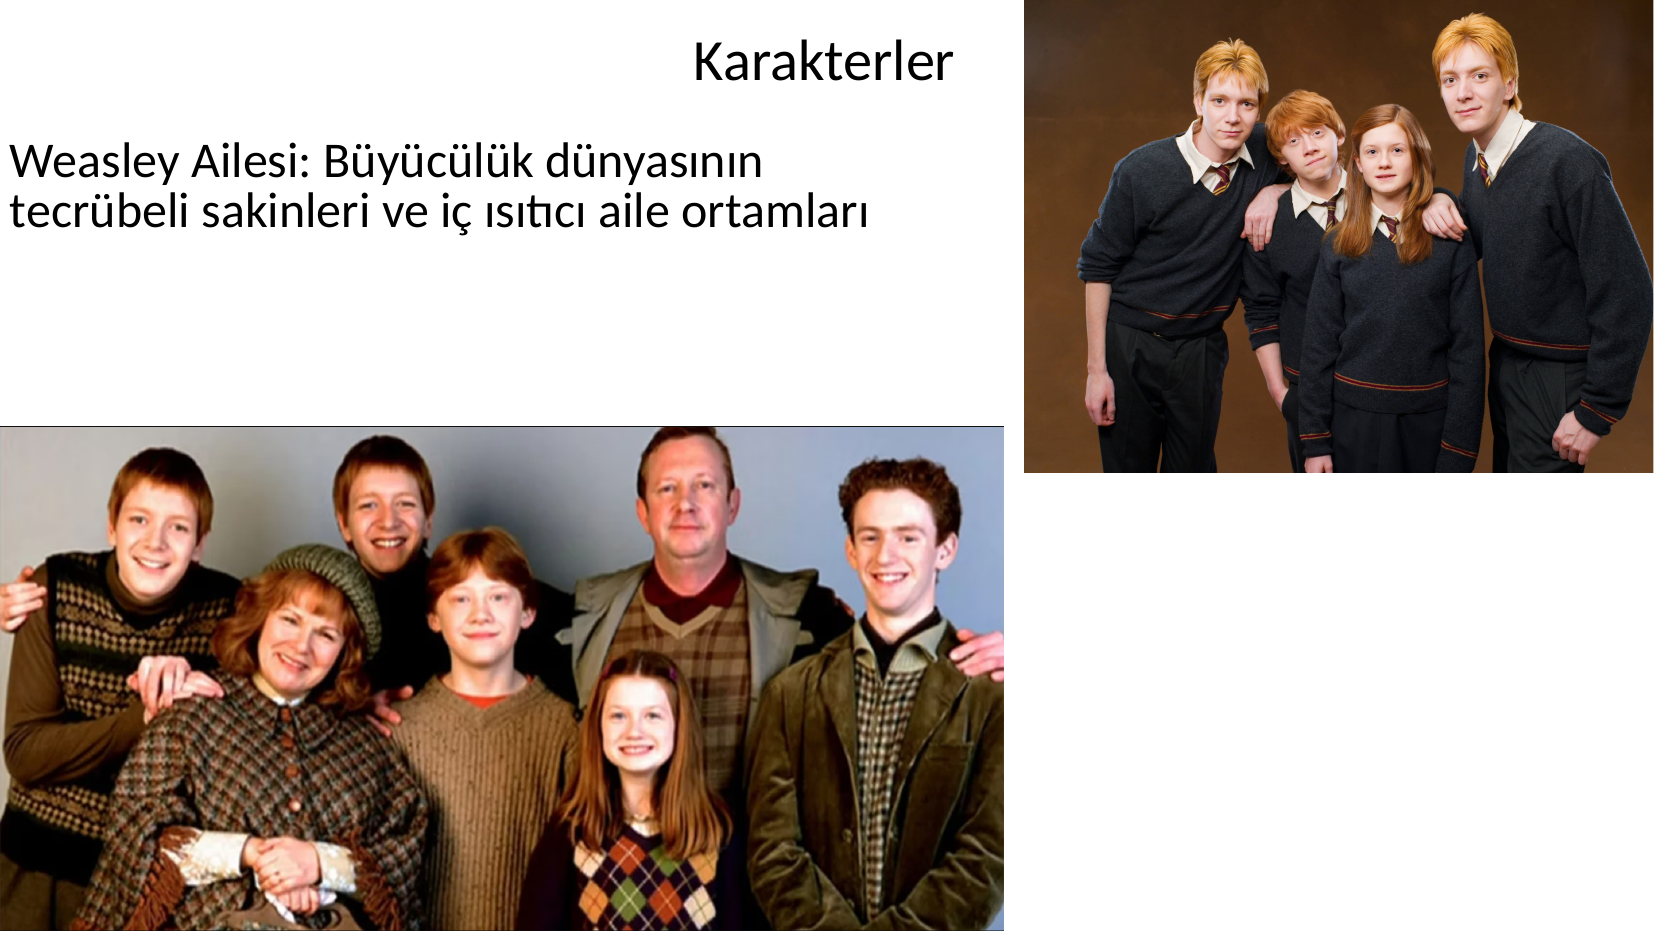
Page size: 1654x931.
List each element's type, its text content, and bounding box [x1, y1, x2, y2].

picture [1024, 0, 1654, 473]
text_box Karakterler [679, 29, 971, 103]
text_box Weasley Ailesi: Büyücülük dünyasının tecrübeli sakinleri ve iç ısıtıcı aile ortamları [0, 132, 941, 281]
picture [0, 426, 1004, 931]
